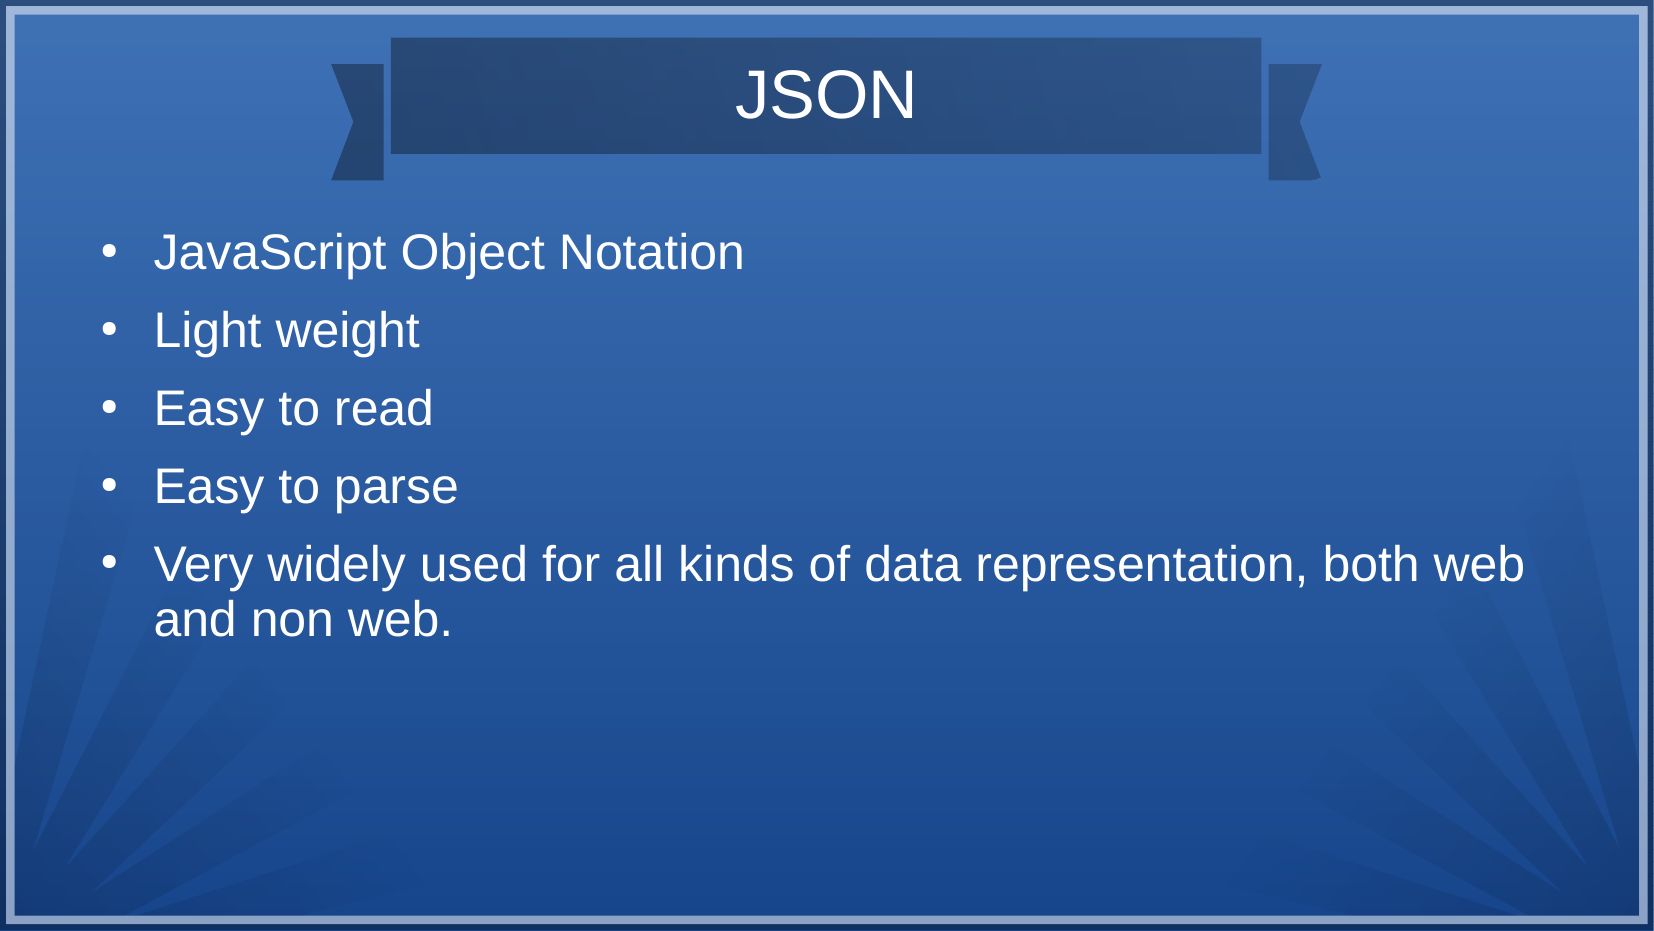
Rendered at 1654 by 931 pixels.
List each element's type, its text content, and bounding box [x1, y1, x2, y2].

title JSON [389, 35, 1264, 154]
list JavaScript Object Notation Light weight Easy to read Easy to parse Very widely used for all kinds of data representation, both web and non web. [82, 224, 1571, 848]
